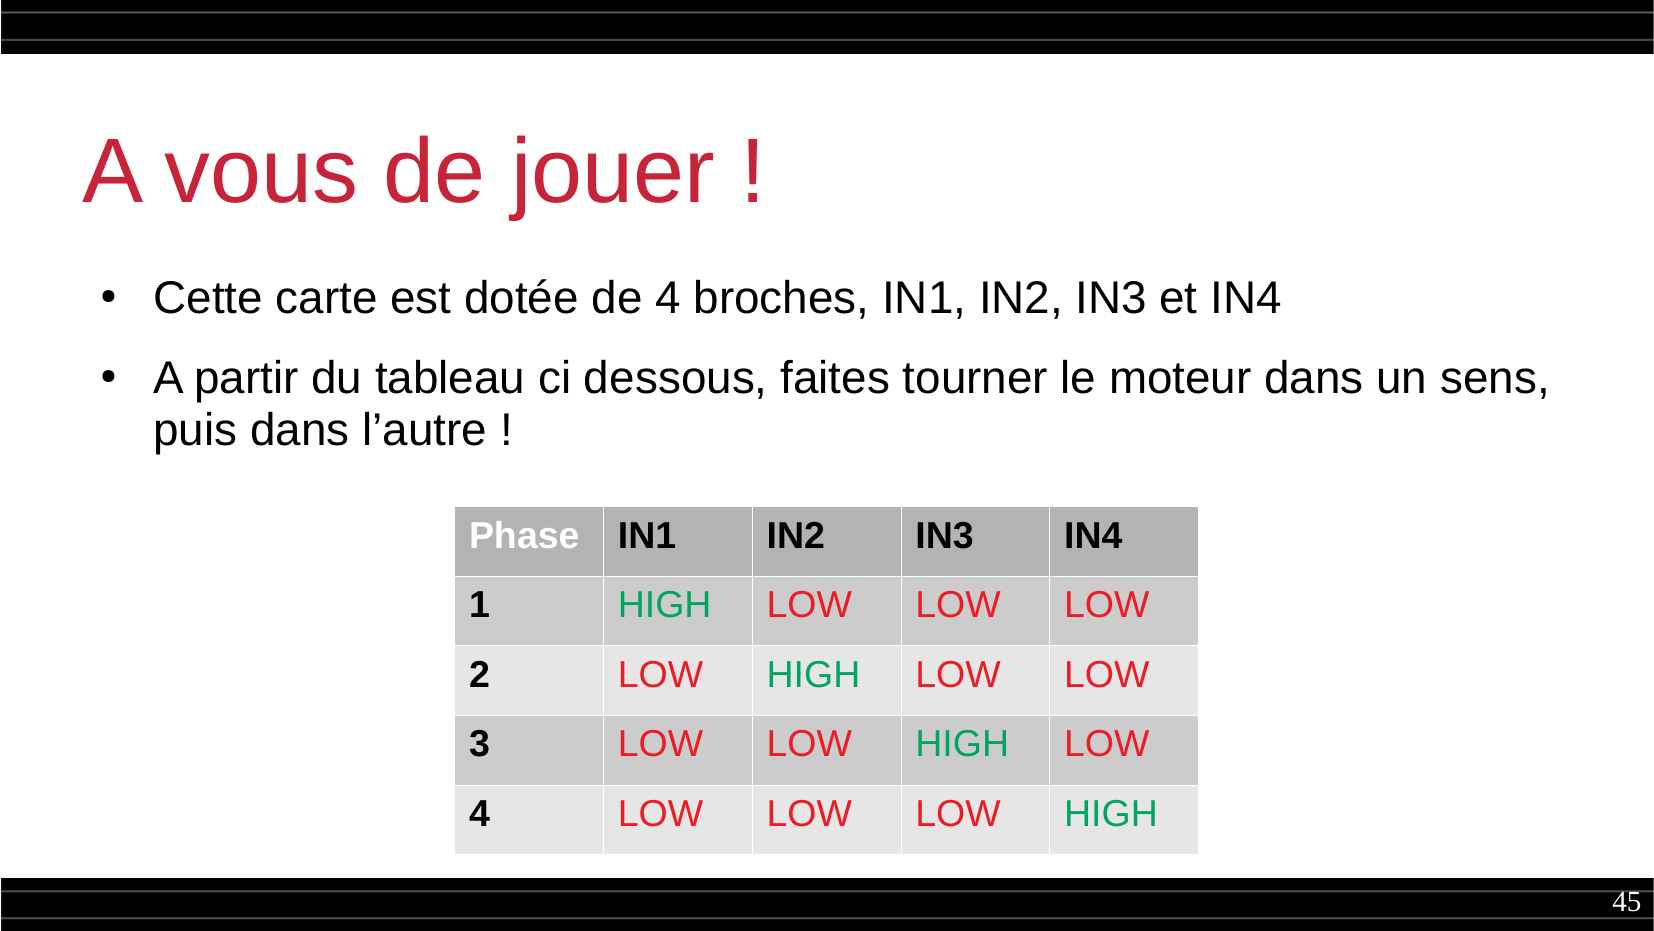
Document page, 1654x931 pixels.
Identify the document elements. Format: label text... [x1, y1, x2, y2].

table_header IN3 [902, 507, 1049, 576]
table_cell LOW [753, 577, 901, 645]
table_cell HIGH [753, 646, 901, 715]
table_cell LOW [902, 577, 1049, 645]
table_cell HIGH [604, 577, 752, 645]
table_cell LOW [1050, 577, 1198, 645]
table_header IN2 [753, 507, 901, 576]
table_cell 1 [455, 577, 603, 645]
table_cell LOW [604, 646, 752, 715]
table_cell LOW [753, 716, 901, 785]
picture [1, 0, 1654, 54]
table_header Phase [455, 507, 603, 576]
table_cell LOW [753, 786, 901, 854]
table_cell LOW [1050, 716, 1198, 785]
table_cell HIGH [1050, 786, 1198, 854]
table_cell 2 [455, 646, 603, 715]
table_header IN4 [1050, 507, 1198, 576]
table_cell LOW [604, 786, 752, 854]
table_cell LOW [902, 646, 1049, 715]
table_header IN1 [604, 507, 752, 576]
table_cell LOW [604, 716, 752, 785]
table_cell HIGH [902, 716, 1049, 785]
table_cell 3 [455, 716, 603, 785]
picture [1, 878, 1654, 931]
table_cell LOW [902, 786, 1049, 854]
title A vous de jouer ! [82, 92, 1571, 249]
table_cell LOW [1050, 646, 1198, 715]
table_cell 4 [455, 786, 603, 854]
list Cette carte est dotée de 4 broches, IN1, IN2, IN3 et IN4 A partir du tableau ci dessous, faites tourner le moteur dans un sens, puis dans l’autre ! [82, 271, 1571, 758]
